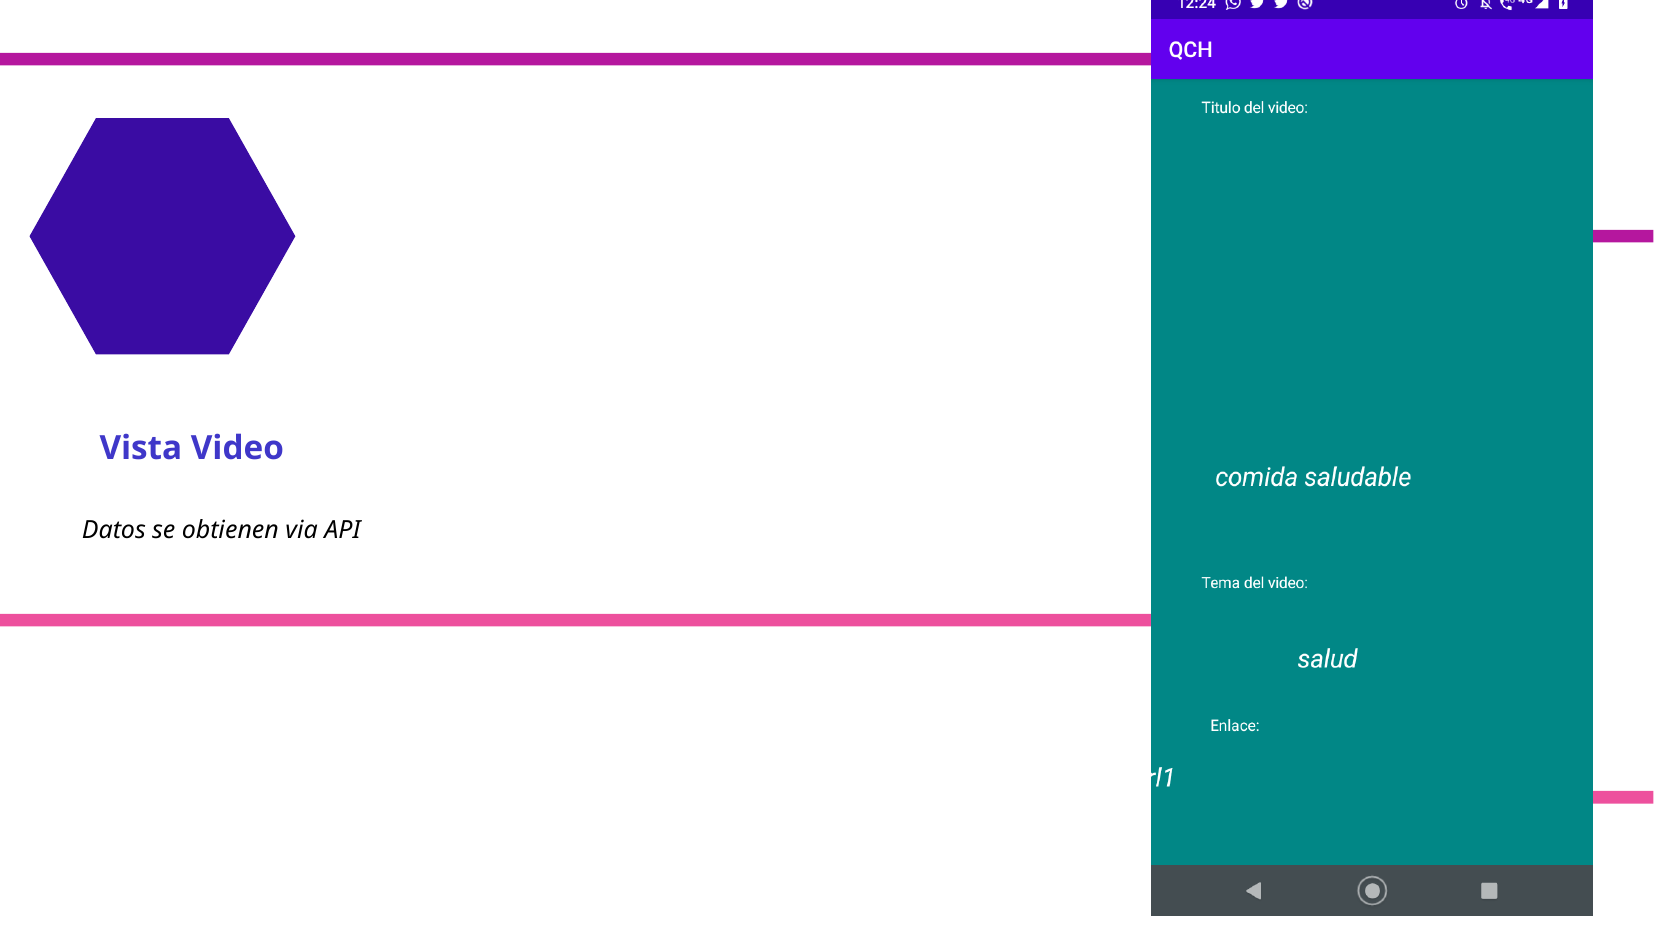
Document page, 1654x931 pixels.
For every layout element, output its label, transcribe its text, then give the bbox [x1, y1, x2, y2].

text_box Vista Video [29, 413, 355, 512]
text_box [1593, 790, 1654, 804]
text_box [0, 52, 1151, 66]
text_box Datos se obtienen via API [59, 501, 443, 583]
text_box [1593, 229, 1654, 243]
picture [1151, 0, 1593, 916]
text_box [0, 613, 1151, 627]
text_box [29, 118, 296, 355]
